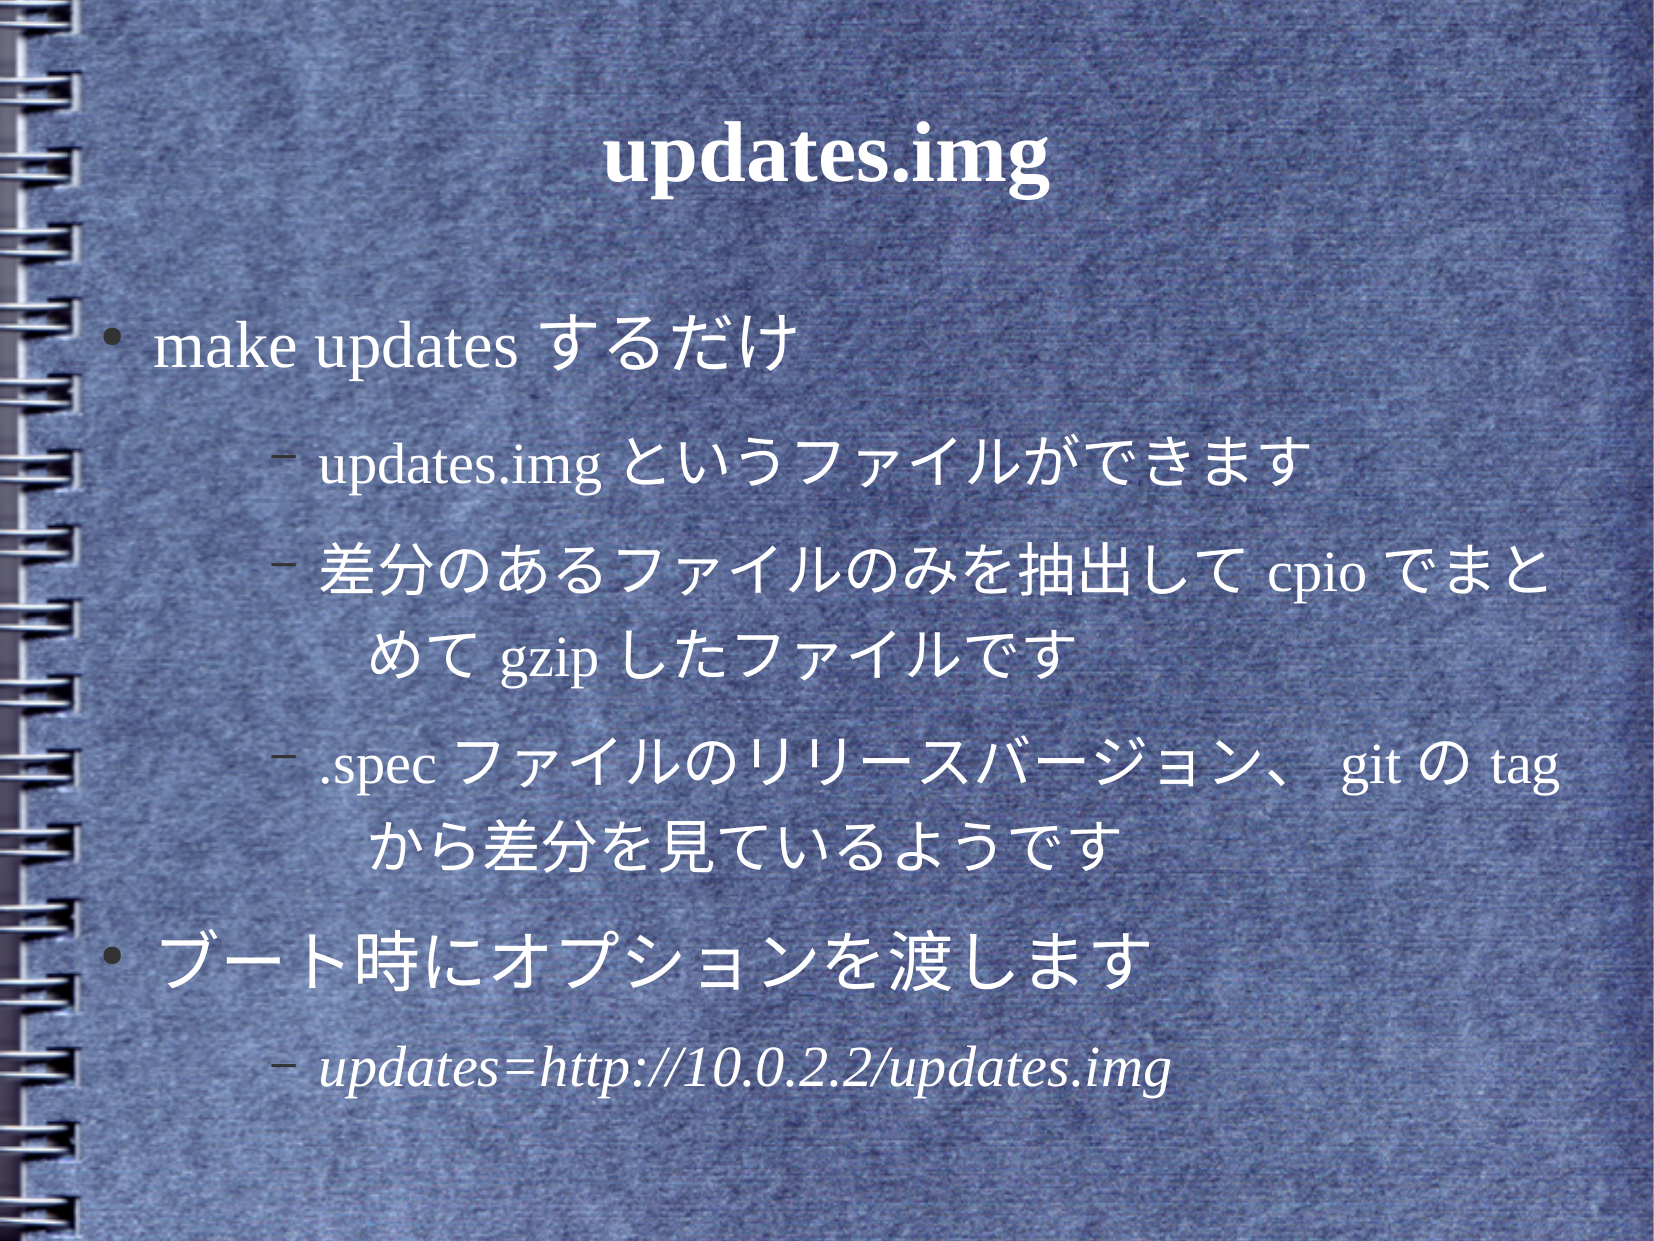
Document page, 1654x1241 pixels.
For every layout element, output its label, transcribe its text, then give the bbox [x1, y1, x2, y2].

picture [0, 0, 1654, 1241]
list make updatesするだけ updates.imgというファイルができます 差分のあるファイルのみを抽出してcpioでまとめてgzipしたファイルです .specファイルのリリースバージョン、gitのtagから差分を見ているようです ブート時にオプションを渡します updates=http://10.0.2.2/updates.img [82, 290, 1571, 979]
title updates.img [82, 49, 1571, 257]
